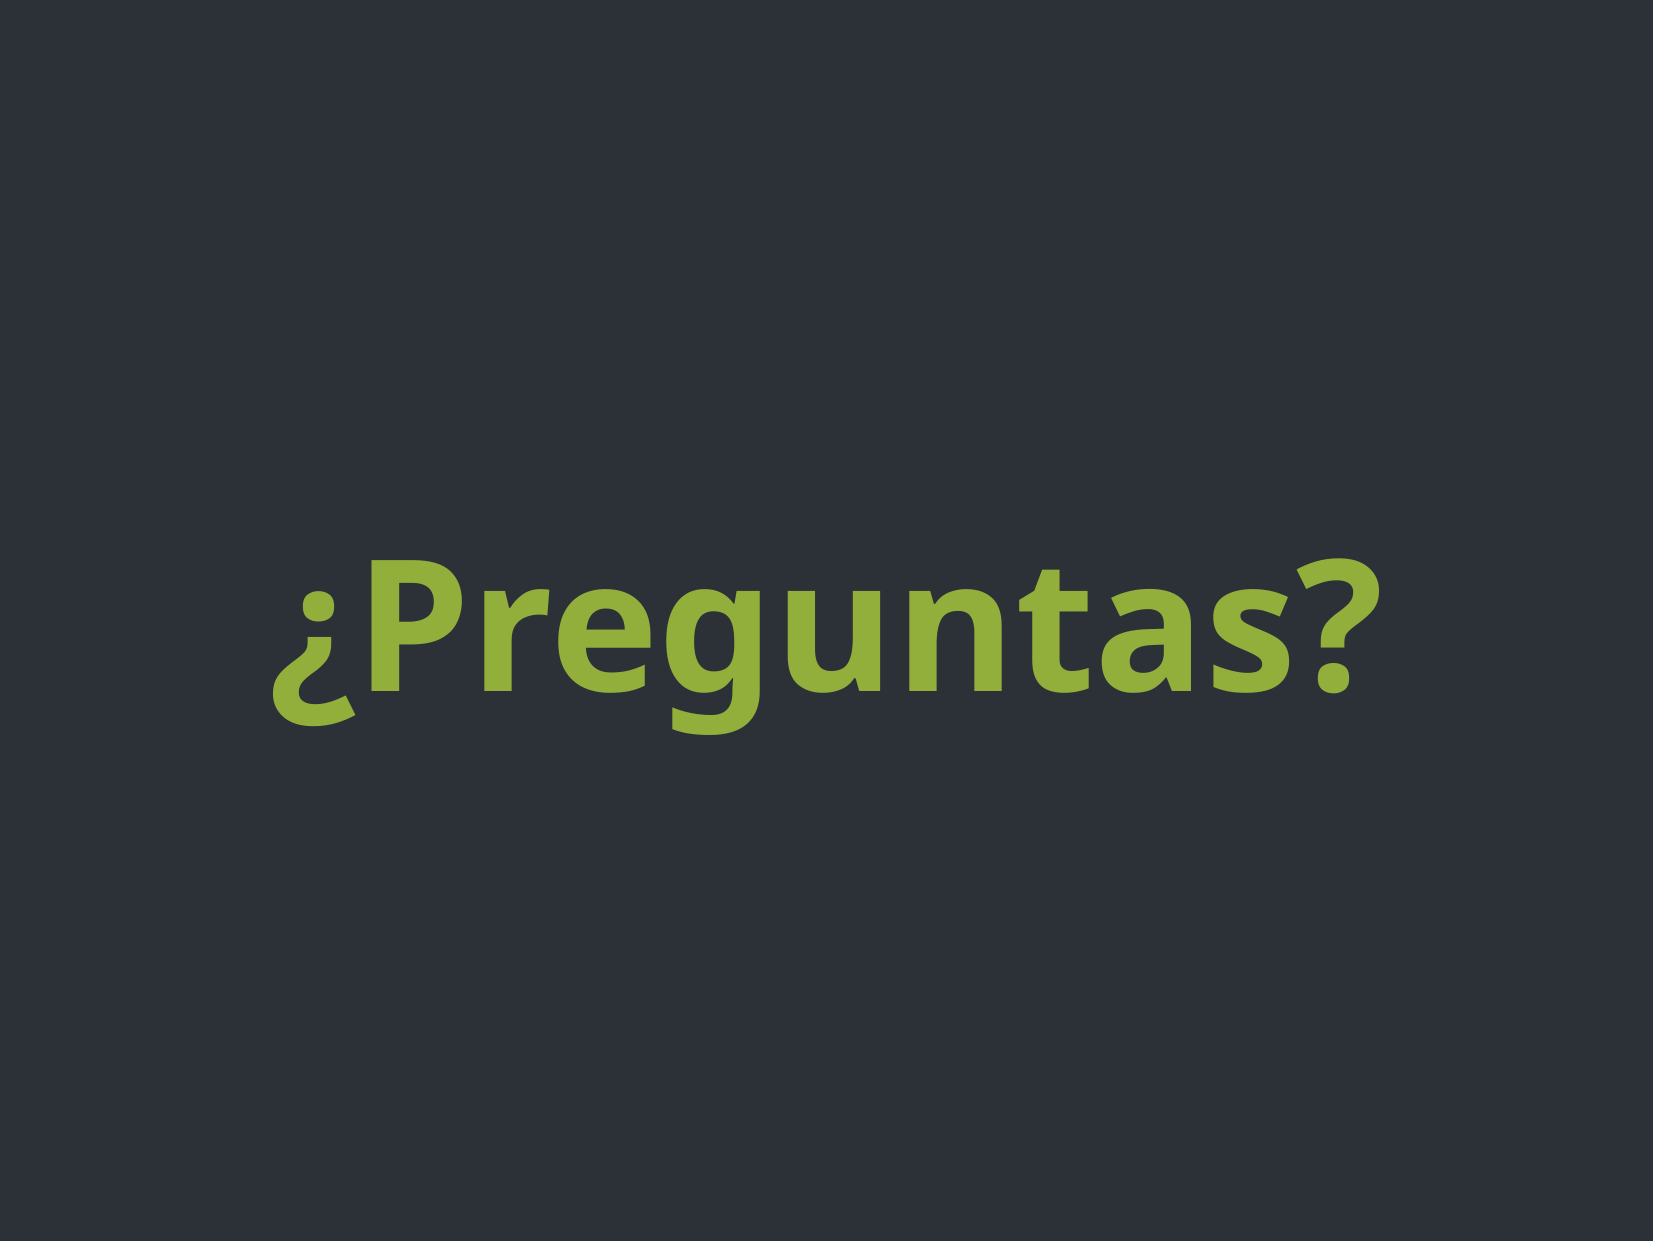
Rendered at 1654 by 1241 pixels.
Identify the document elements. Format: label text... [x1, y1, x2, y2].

title ¿Preguntas? [129, 510, 1524, 731]
